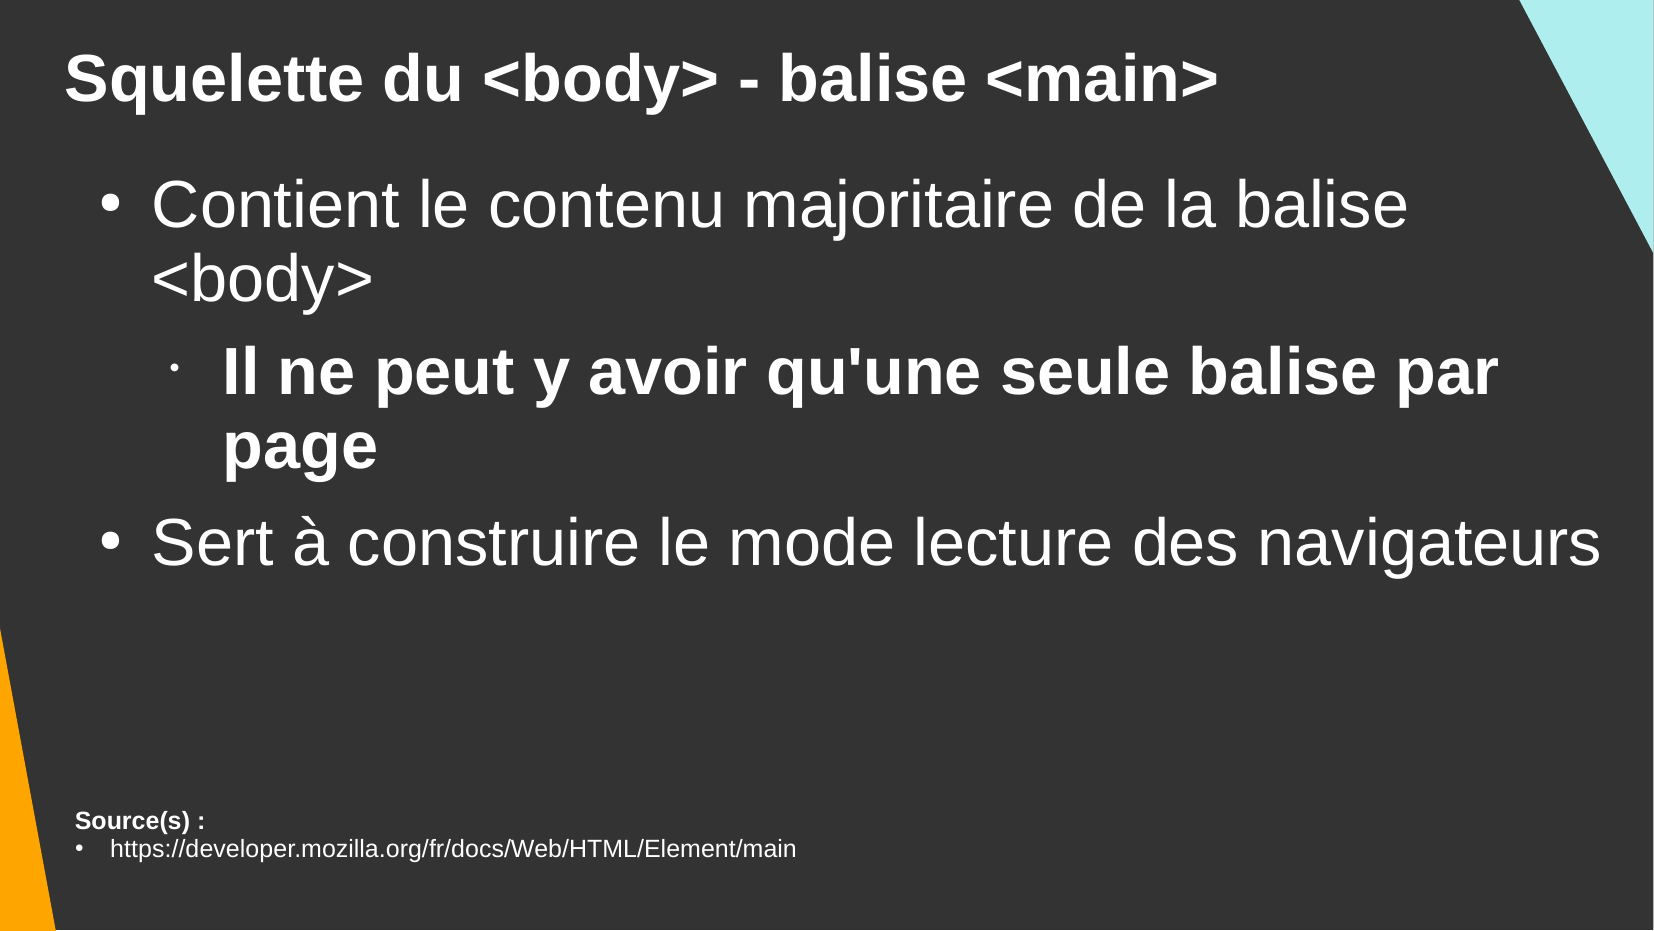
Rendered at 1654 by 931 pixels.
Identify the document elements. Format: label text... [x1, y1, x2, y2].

text_box Source(s) : https://developer.mozilla.org/fr/docs/Web/HTML/Element/main [60, 798, 1546, 898]
title Squelette du <body> - balise <main> [64, 40, 1553, 118]
text_box [1519, 0, 1654, 255]
list Contient le contenu majoritaire de la balise <body> Il ne peut y avoir qu'une seule balise par page Sert à construire le mode lecture des navigateurs [80, 166, 1636, 626]
text_box [0, 628, 56, 931]
